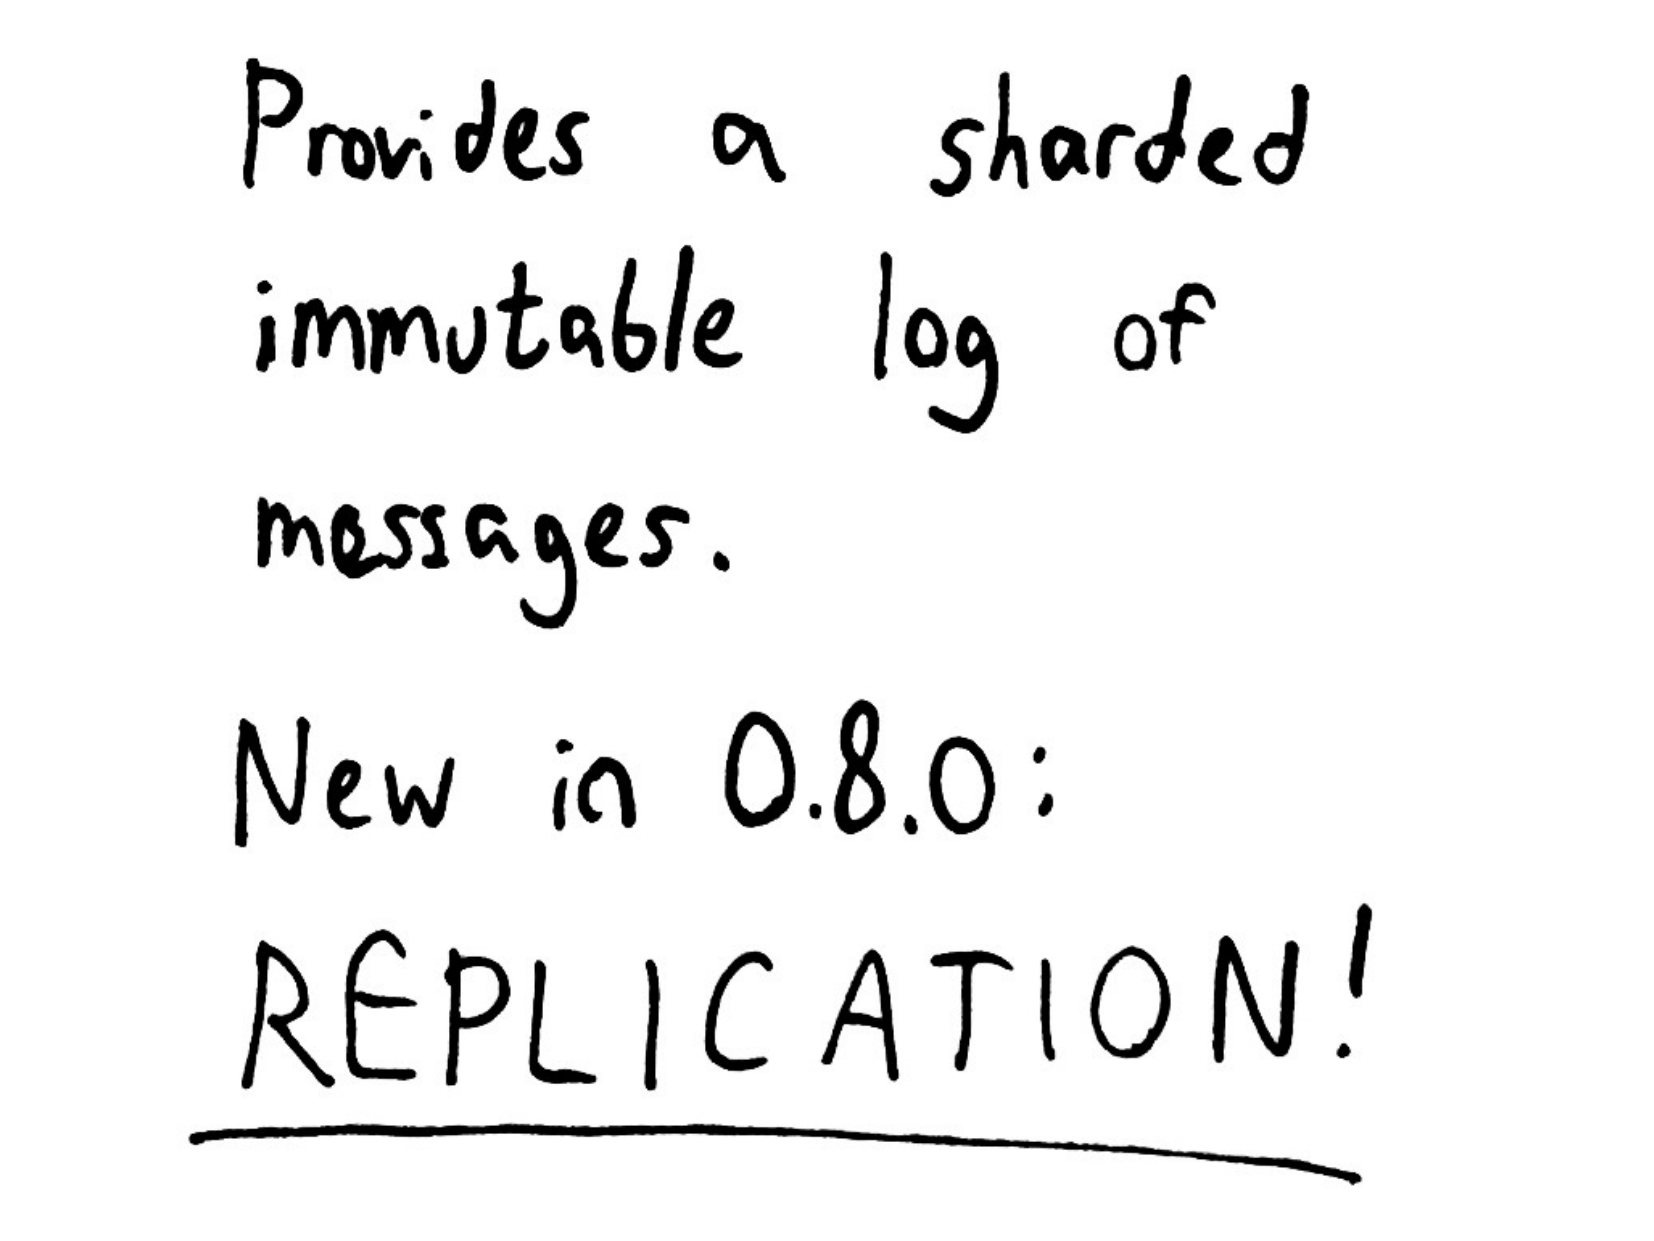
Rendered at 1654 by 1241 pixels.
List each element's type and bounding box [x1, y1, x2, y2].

picture [126, 4, 1546, 1241]
